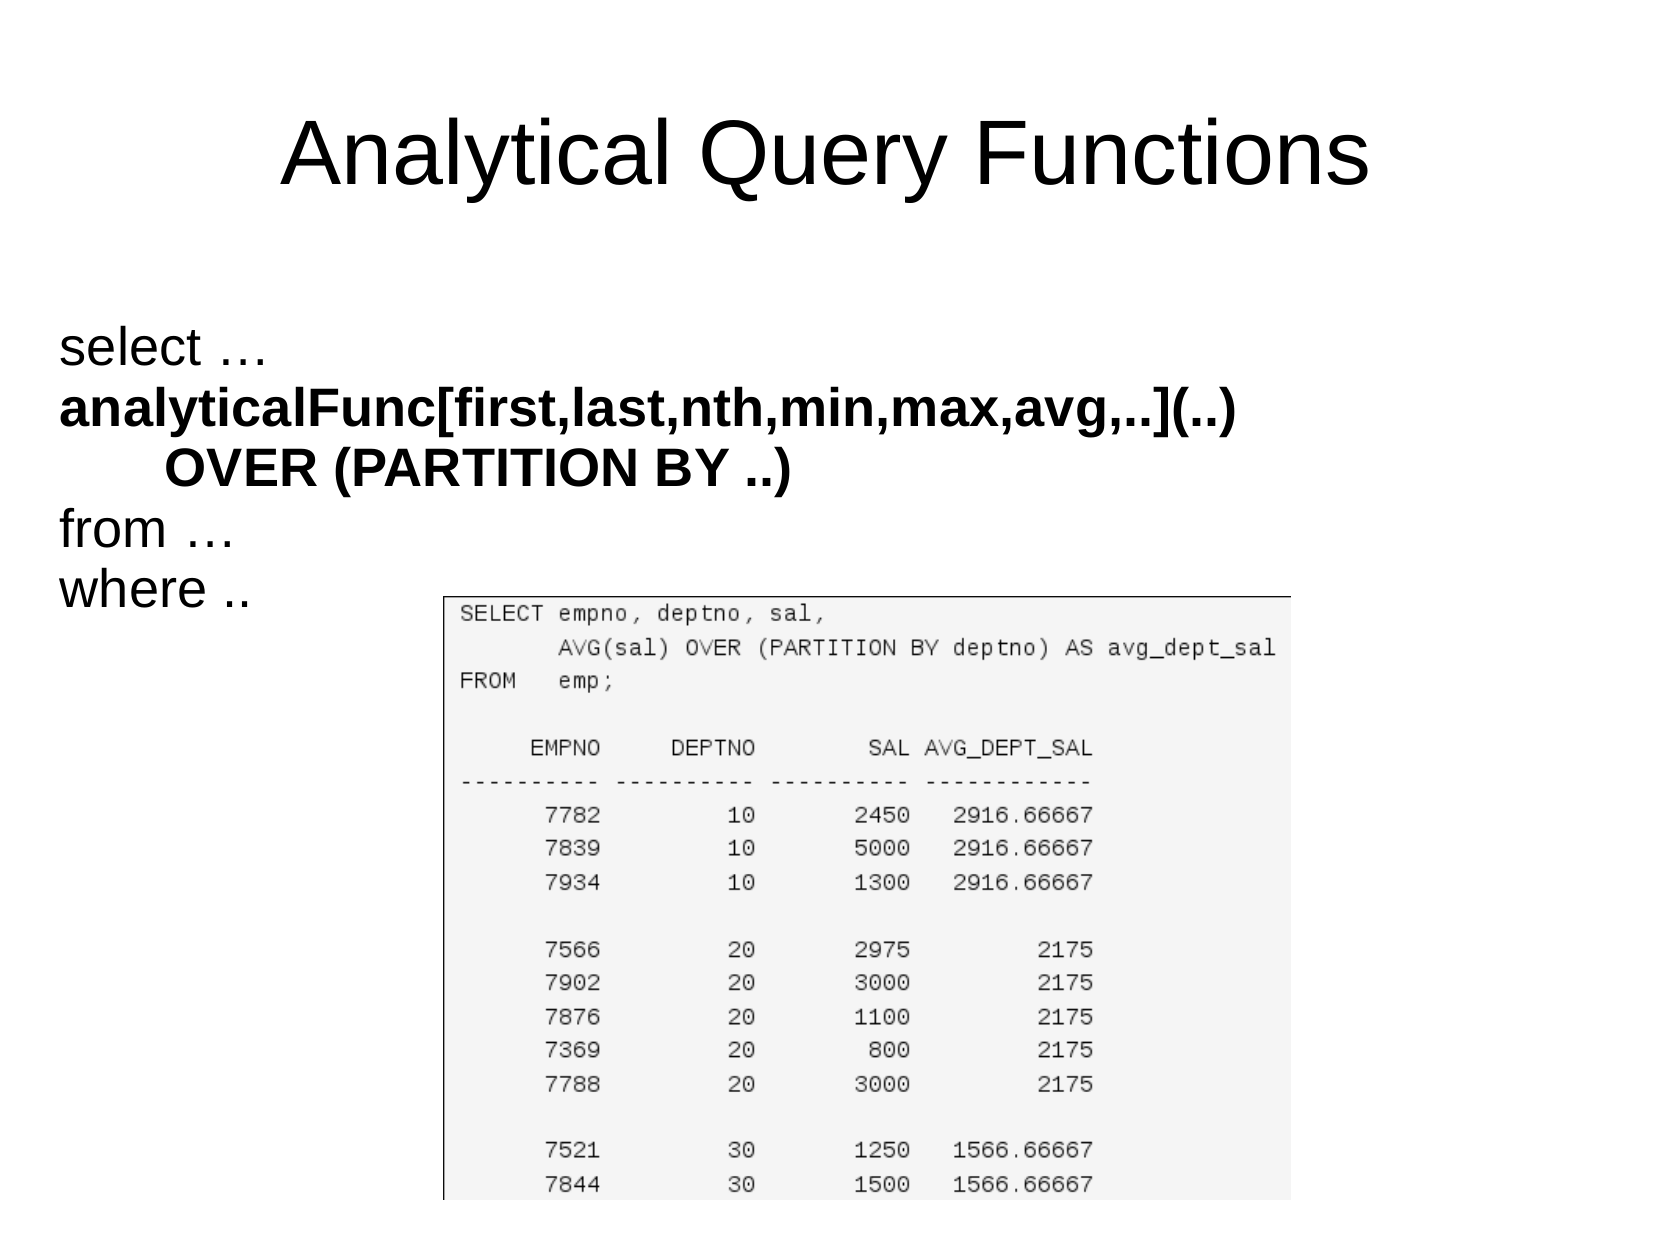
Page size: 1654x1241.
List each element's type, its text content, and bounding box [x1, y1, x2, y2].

picture [443, 596, 1291, 1201]
title Analytical Query Functions [82, 49, 1571, 257]
text_box select … analyticalFunc[first,last,nth,min,max,avg,..](..) OVER (PARTITION BY ..) from … where .. [45, 309, 1651, 646]
